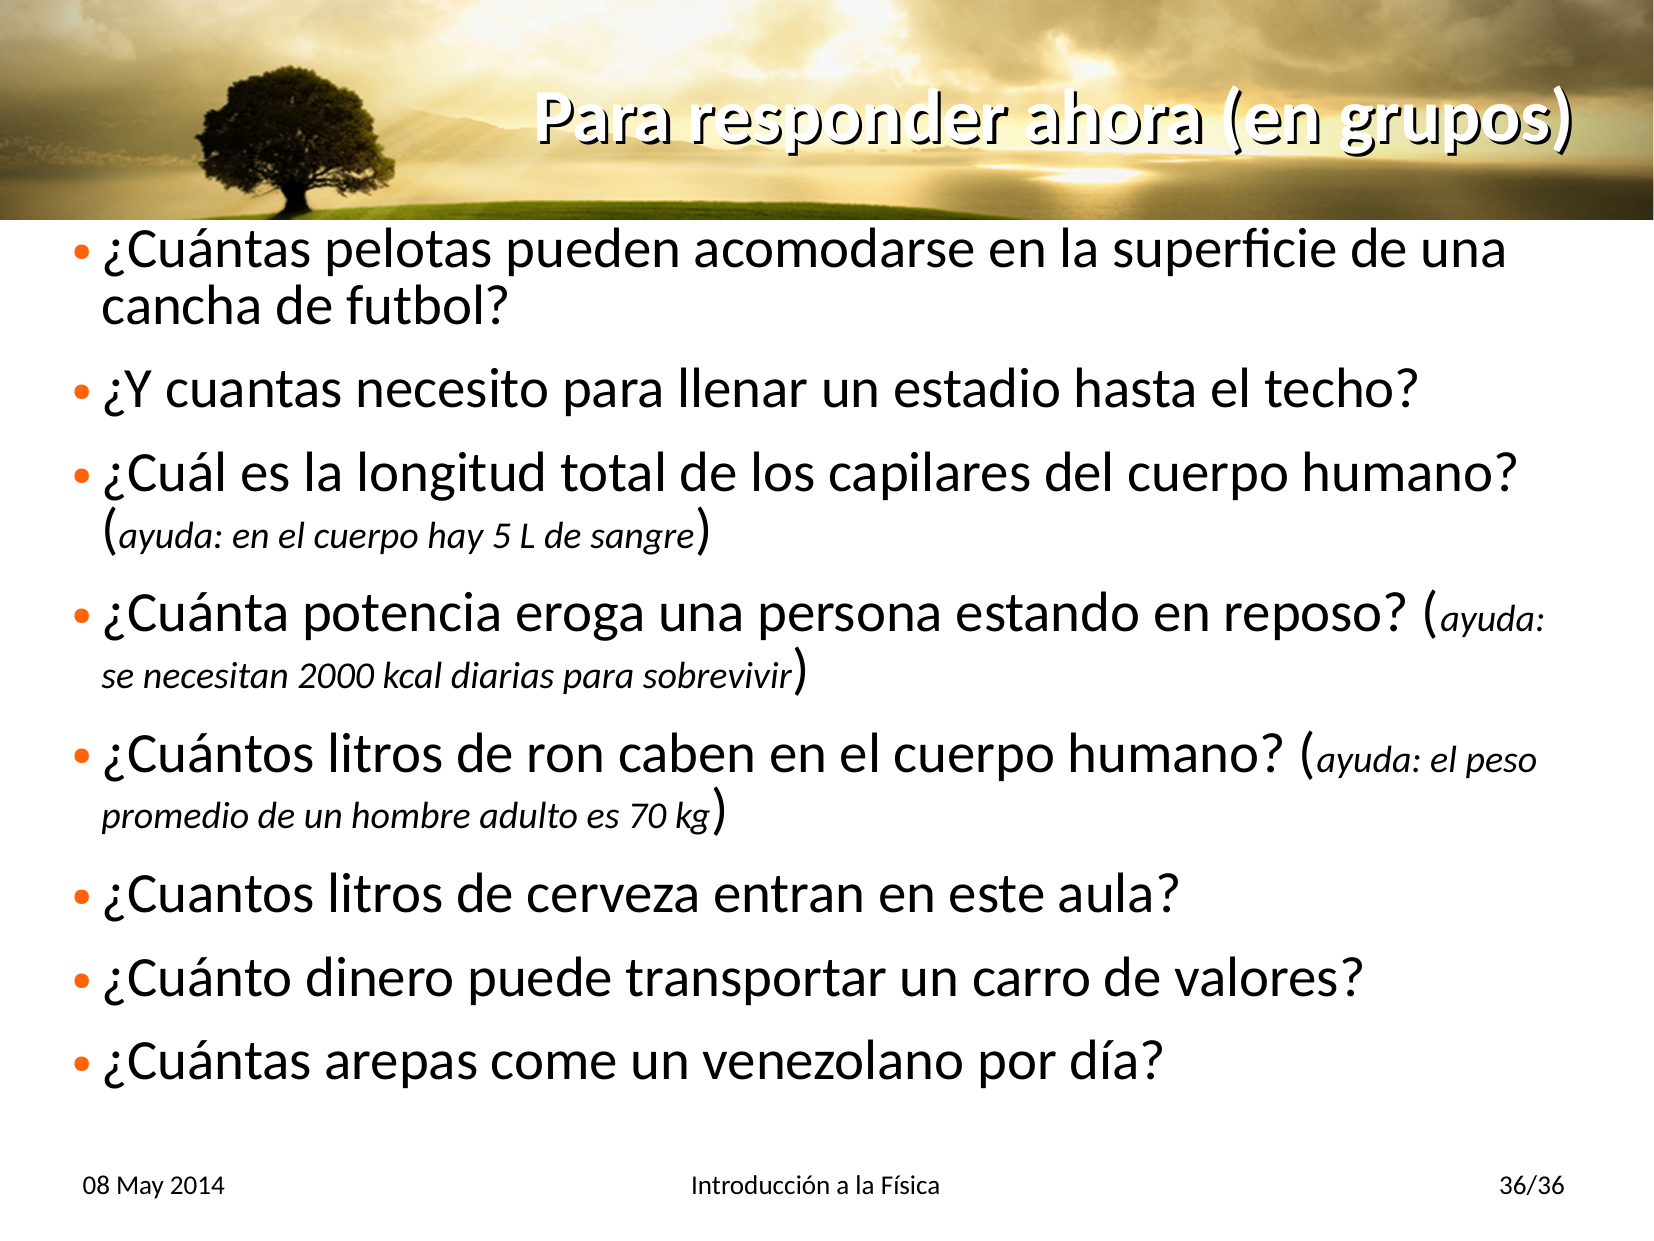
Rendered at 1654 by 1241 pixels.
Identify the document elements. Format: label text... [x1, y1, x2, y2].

title Para responder ahora (en grupos) [86, 49, 1576, 196]
list ¿Cuántas pelotas pueden acomodarse en la superficie de una cancha de futbol? ¿Y cuantas necesito para llenar un estadio hasta el techo? ¿Cuál es la longitud total de los capilares del cuerpo humano? (ayuda: en el cuerpo hay 5 L de sangre) ¿Cuánta potencia eroga una persona estando en reposo? (ayuda: se necesitan 2000 kcal diarias para sobrevivir) ¿Cuántos litros de ron caben en el cuerpo humano? (ayuda: el peso promedio de un hombre adulto es 70 kg) ¿Cuantos litros de cerveza entran en este aula? ¿Cuánto dinero puede transportar un carro de valores? ¿Cuántas arepas come un venezolano por día? [45, 225, 1576, 1096]
picture [0, 0, 1654, 220]
